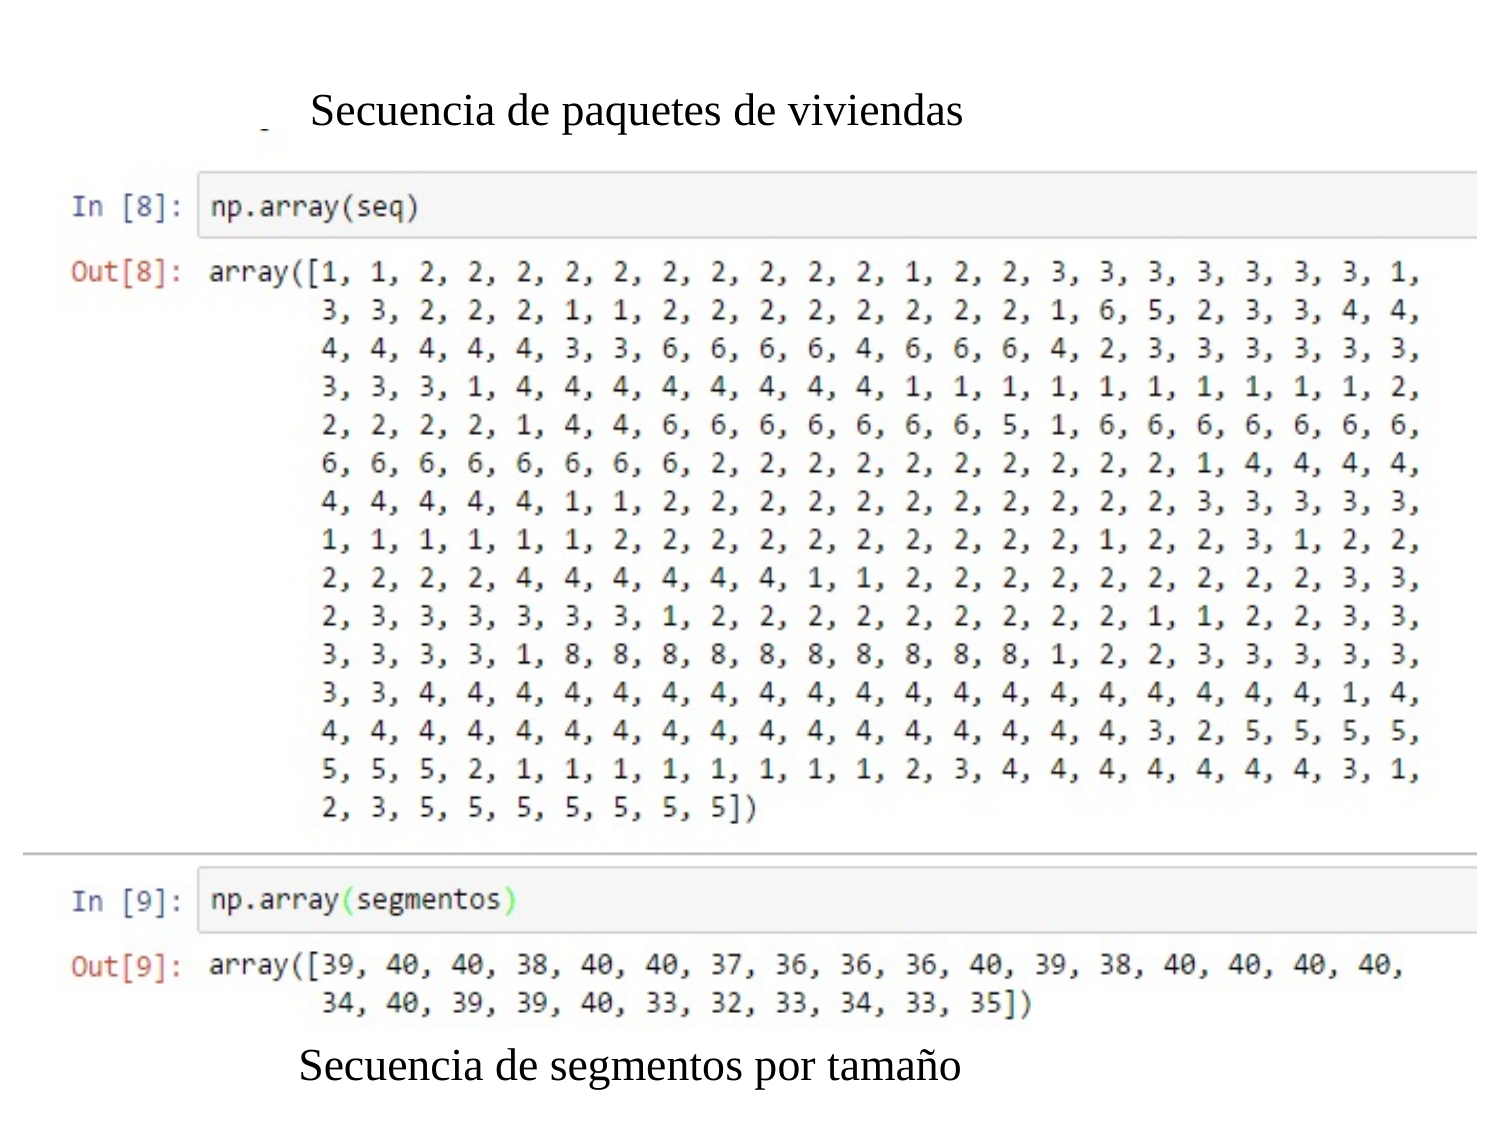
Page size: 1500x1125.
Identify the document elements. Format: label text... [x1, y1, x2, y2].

picture [23, 129, 1477, 1040]
text_box Secuencia de segmentos por tamaño [283, 1027, 1241, 1098]
text_box Secuencia de paquetes de viviendas [295, 71, 1253, 142]
